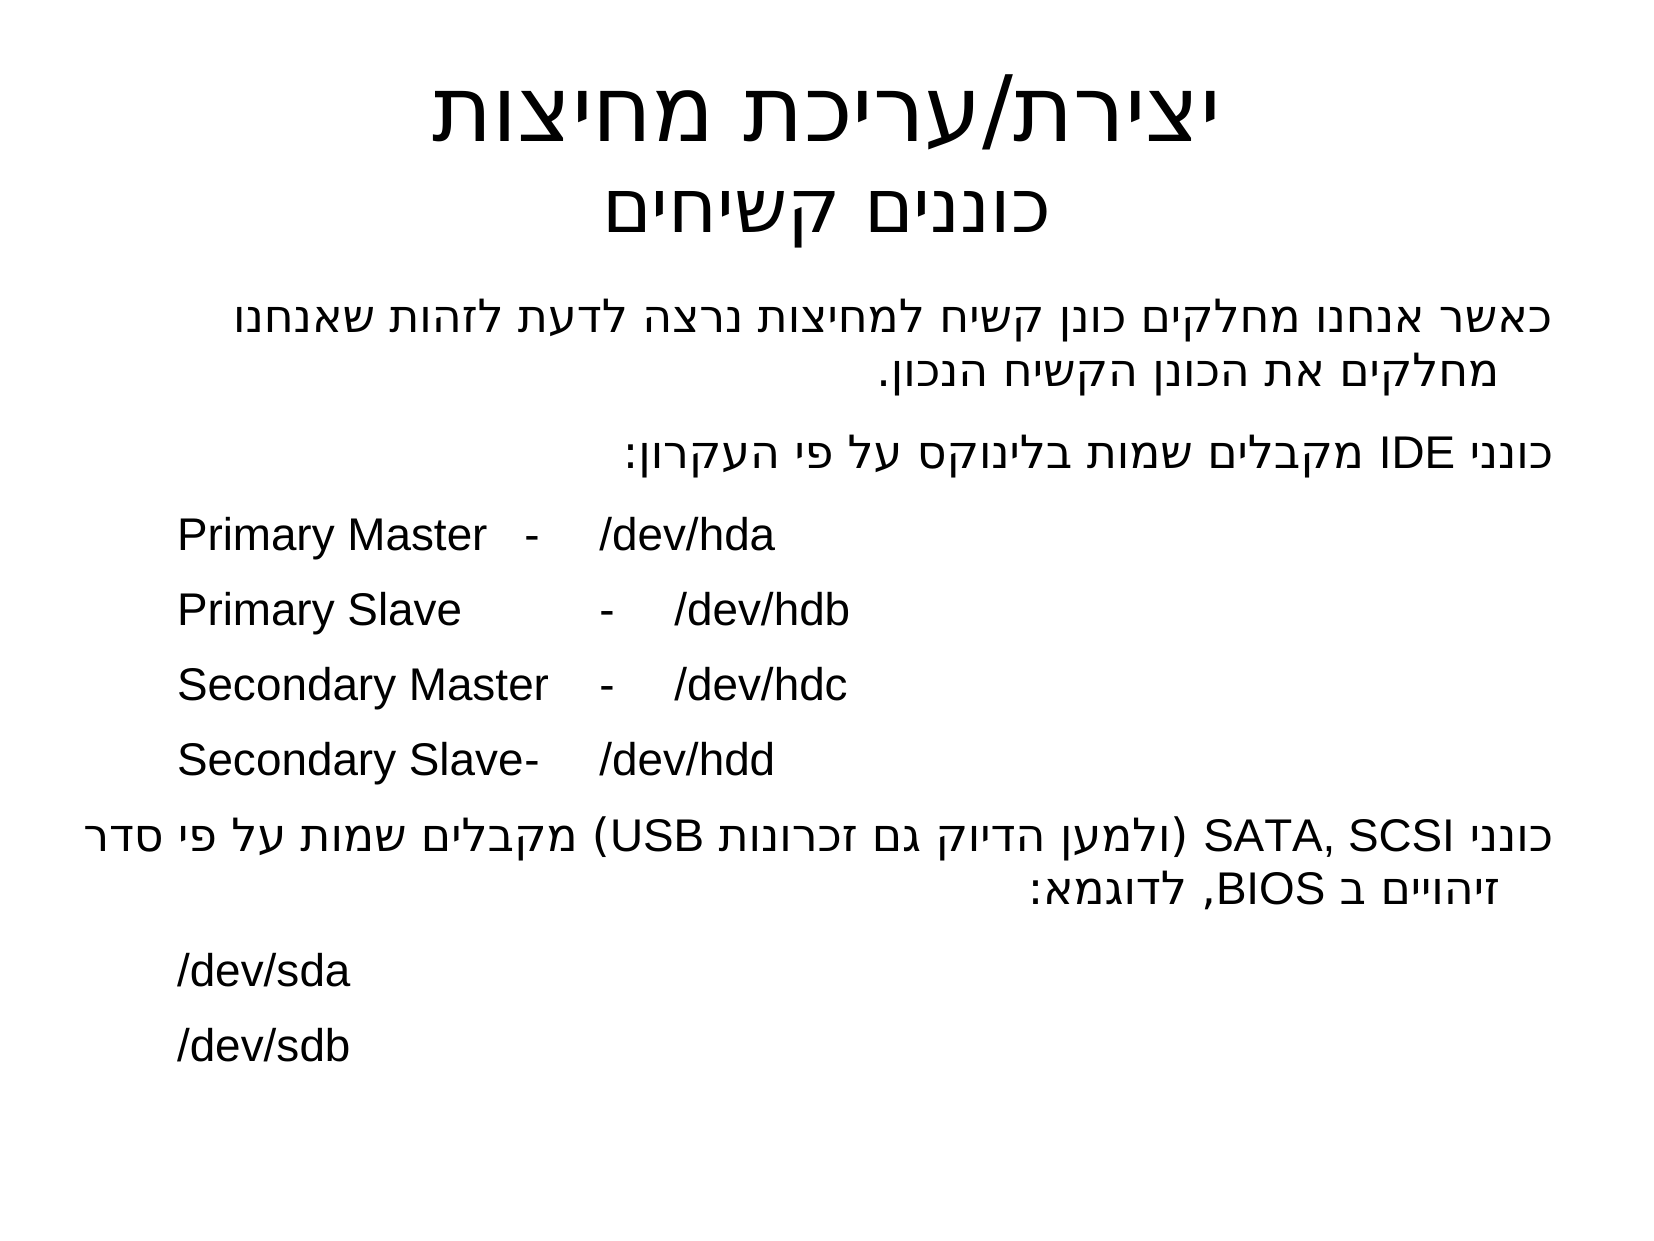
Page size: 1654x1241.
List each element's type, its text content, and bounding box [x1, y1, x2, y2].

title יצירת/עריכת מחיצות כוננים קשיחים [82, 52, 1571, 254]
list כאשר אנחנו מחלקים כונן קשיח למחיצות נרצה לדעת לזהות שאנחנו מחלקים את הכונן הקשיח הנכון. כונני IDE מקבלים שמות בלינוקס על פי העקרון: Primary Master - /dev/hda Primary Slave - /dev/hdb Secondary Master - /dev/hdc Secondary Slave - /dev/hdd כונני SATA, SCSI (ולמען הדיוק גם זכרונות USB) מקבלים שמות על פי סדר זיהויים ב BIOS, לדוגמא: /dev/sda /dev/sdb [82, 290, 1571, 1094]
